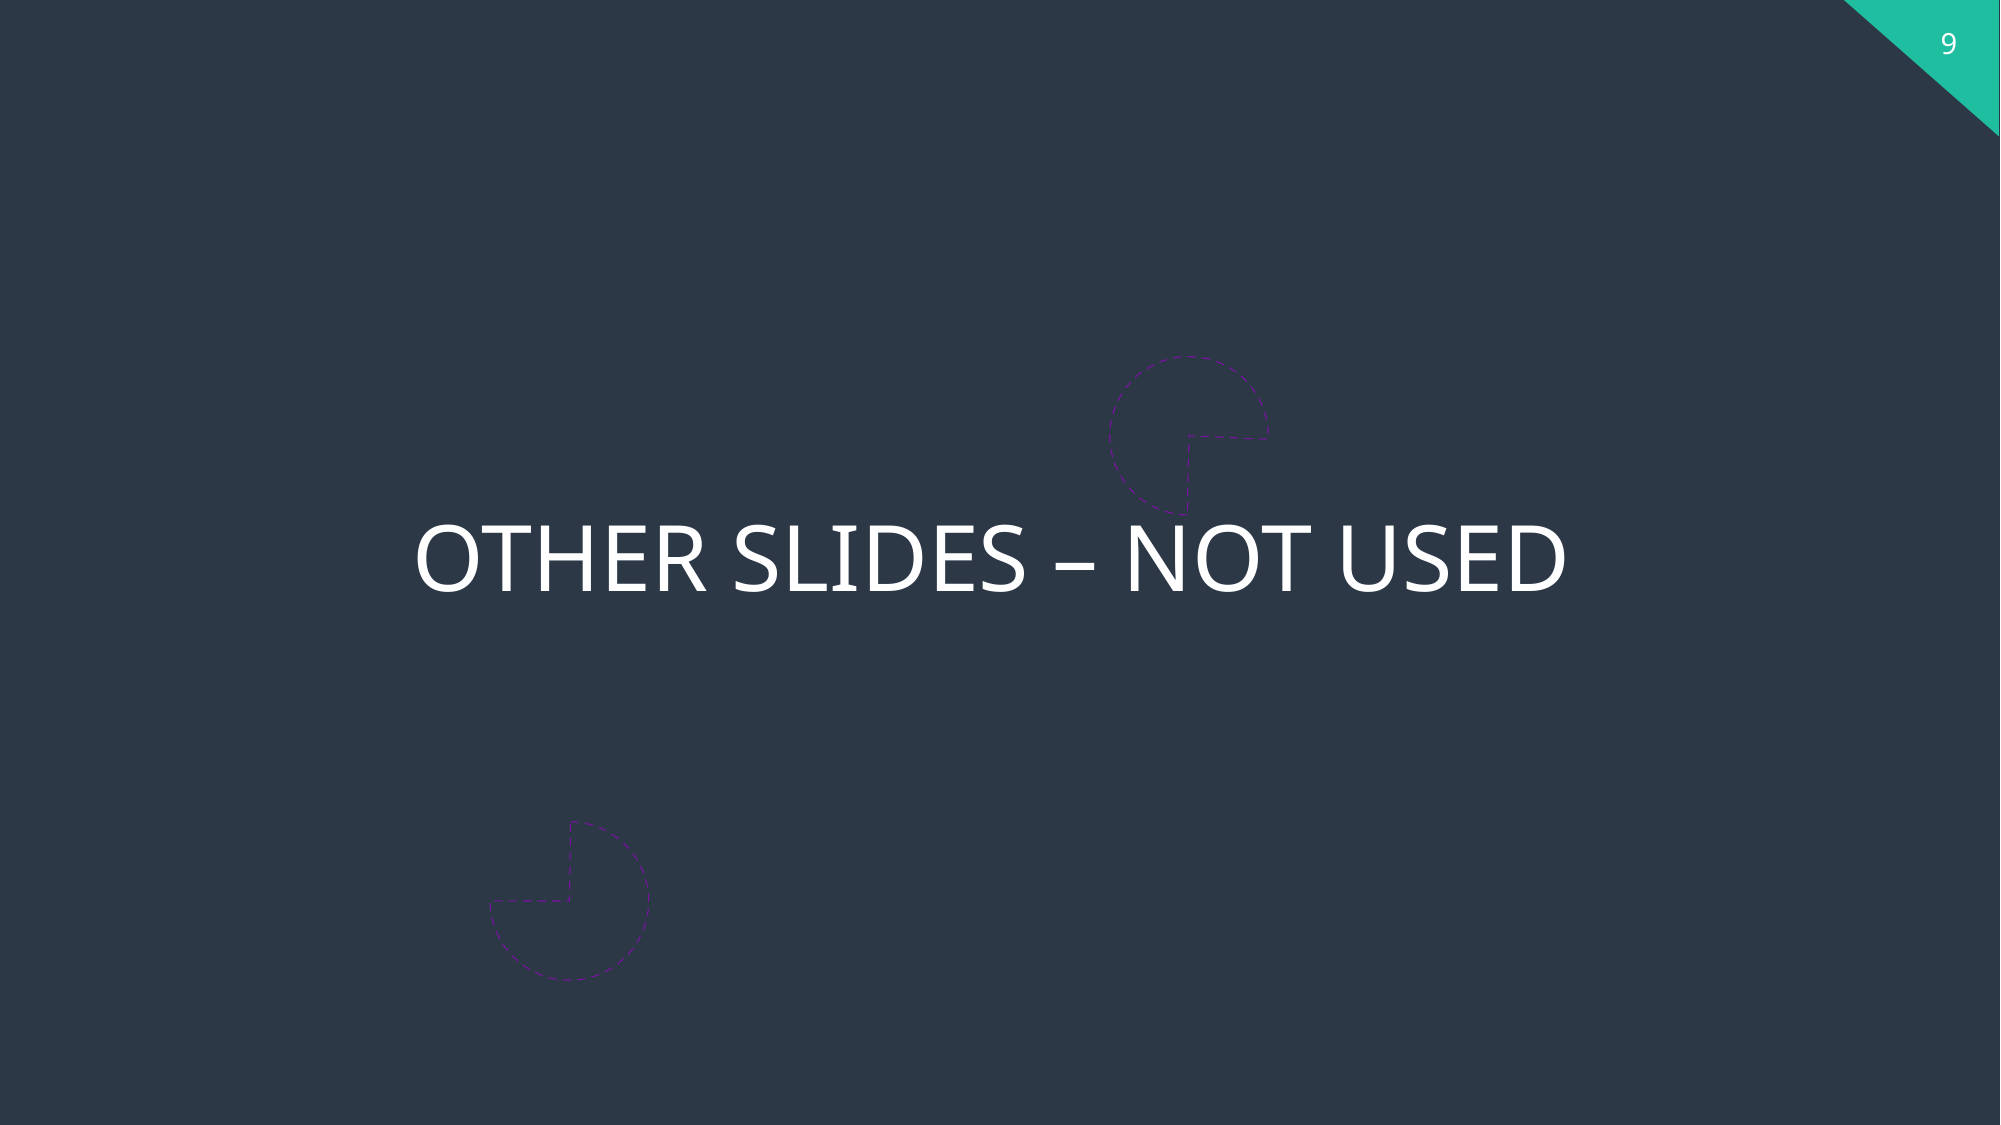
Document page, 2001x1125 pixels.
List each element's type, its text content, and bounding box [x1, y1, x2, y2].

title OTHER SLIDES – NOT USED [105, 505, 1878, 615]
